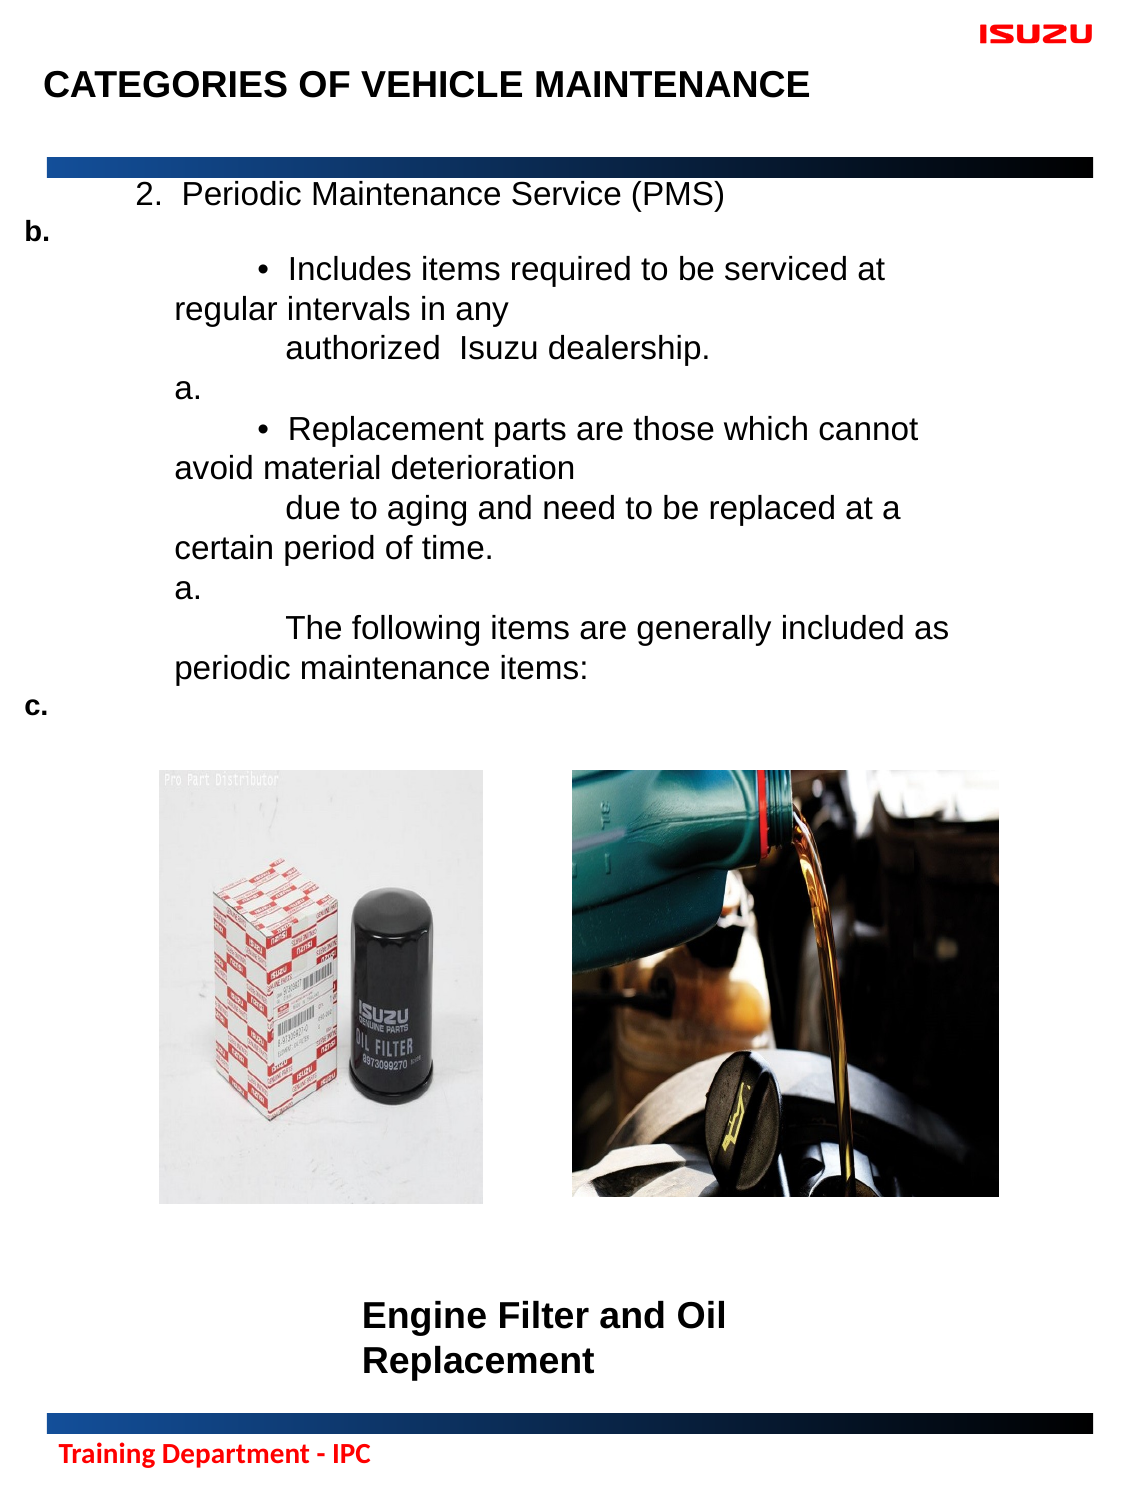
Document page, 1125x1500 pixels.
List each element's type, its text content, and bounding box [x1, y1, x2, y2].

text_box CATEGORIES OF VEHICLE MAINTENANCE [28, 52, 882, 114]
text_box 2. Periodic Maintenance Service (PMS) • Includes items required to be serviced at regular intervals in any authorized Isuzu dealership. • Replacement parts are those which cannot avoid material deterioration due to aging and need to be replaced at a certain period of time. The following items are generally included as periodic maintenance items: [9, 165, 1003, 729]
picture [572, 770, 999, 1197]
text_box Engine Filter and Oil Replacement [346, 1283, 844, 1390]
picture [572, 770, 602, 779]
picture [159, 770, 483, 1204]
